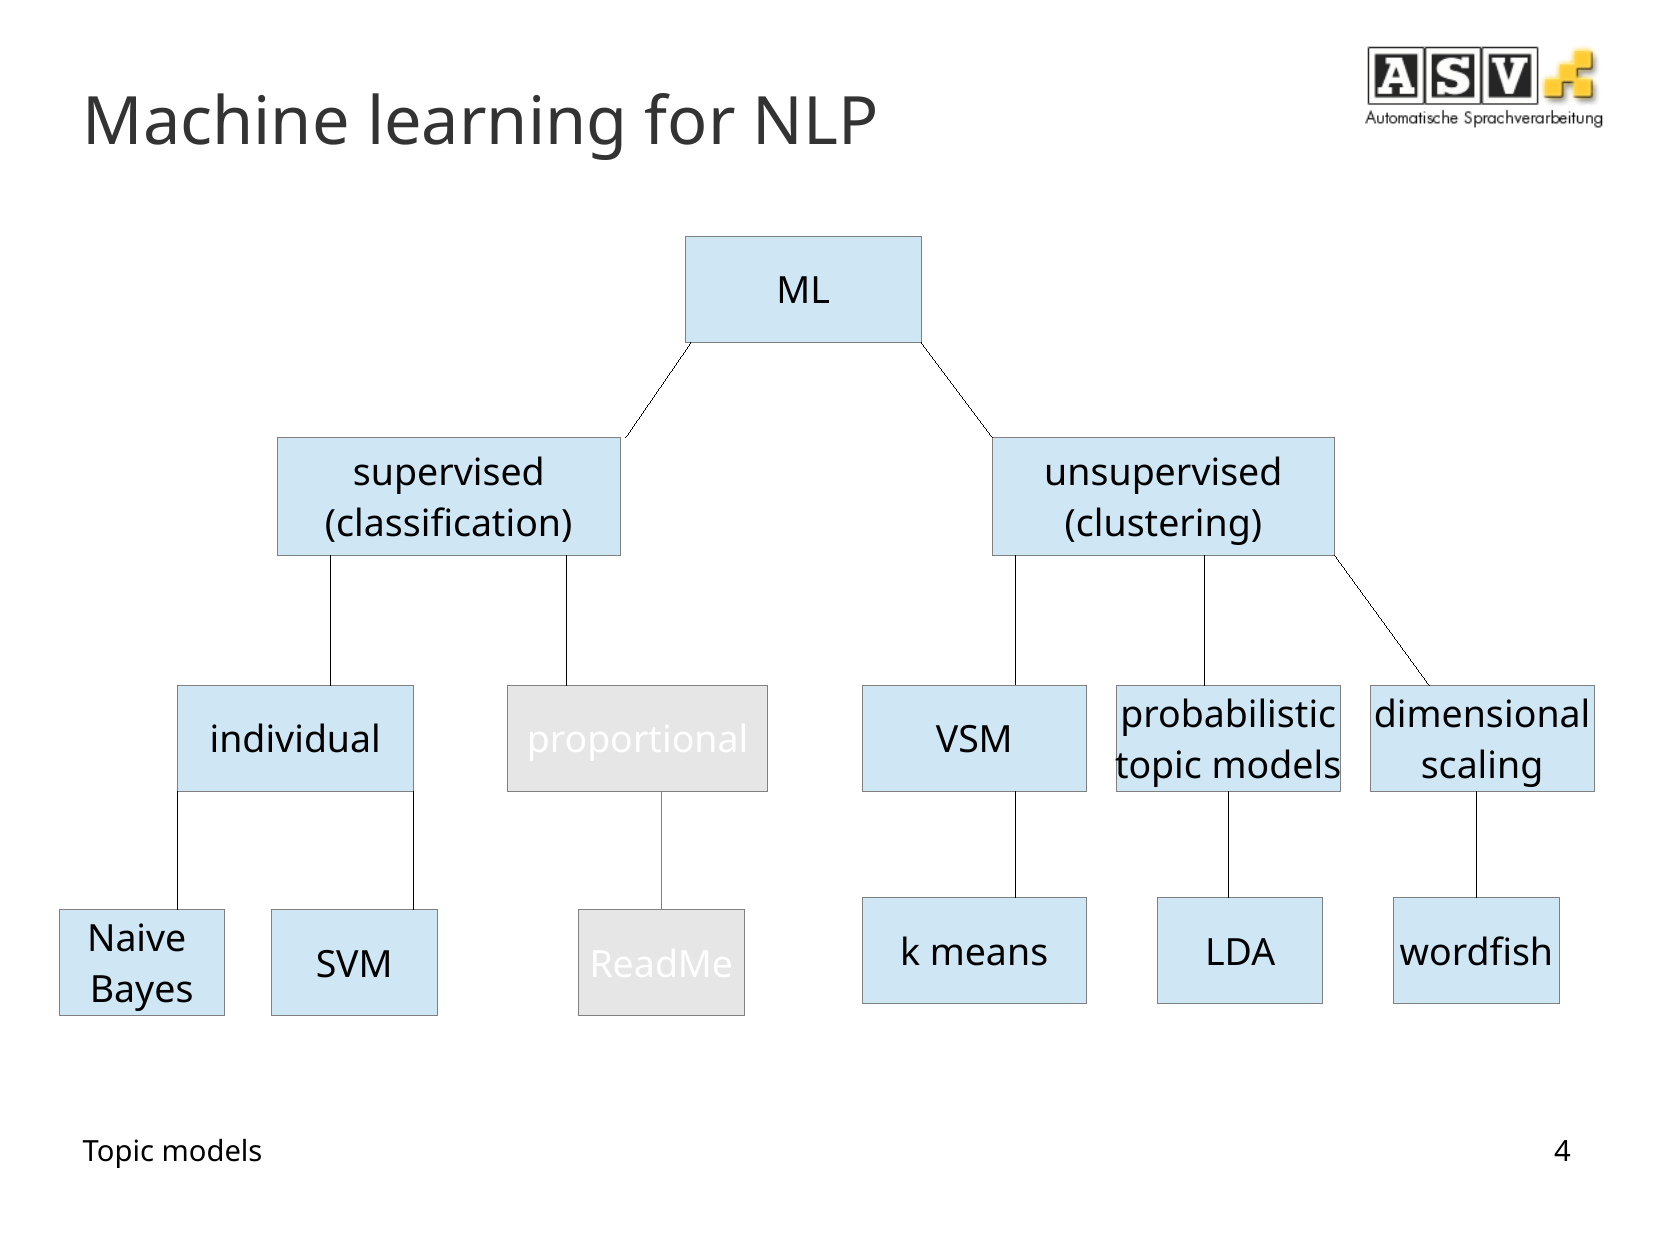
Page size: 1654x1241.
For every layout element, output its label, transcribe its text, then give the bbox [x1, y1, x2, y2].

text_box LDA [1157, 897, 1323, 1004]
text_box proportional [507, 685, 768, 792]
picture [1364, 43, 1605, 129]
text_box Naive Bayes [59, 909, 225, 1016]
text_box ReadMe [578, 909, 745, 1016]
text_box wordfish [1393, 897, 1560, 1004]
text_box probabilistic topic models [1116, 685, 1341, 792]
text_box dimensional scaling [1370, 685, 1595, 792]
text_box k means [862, 897, 1087, 1004]
text_box supervised (classification) [277, 437, 621, 556]
text_box ML [685, 236, 922, 343]
text_box VSM [862, 685, 1087, 792]
text_box SVM [271, 909, 438, 1016]
text_box unsupervised (clustering) [992, 437, 1335, 556]
title Machine learning for NLP [82, 49, 1347, 189]
text_box individual [177, 685, 414, 792]
